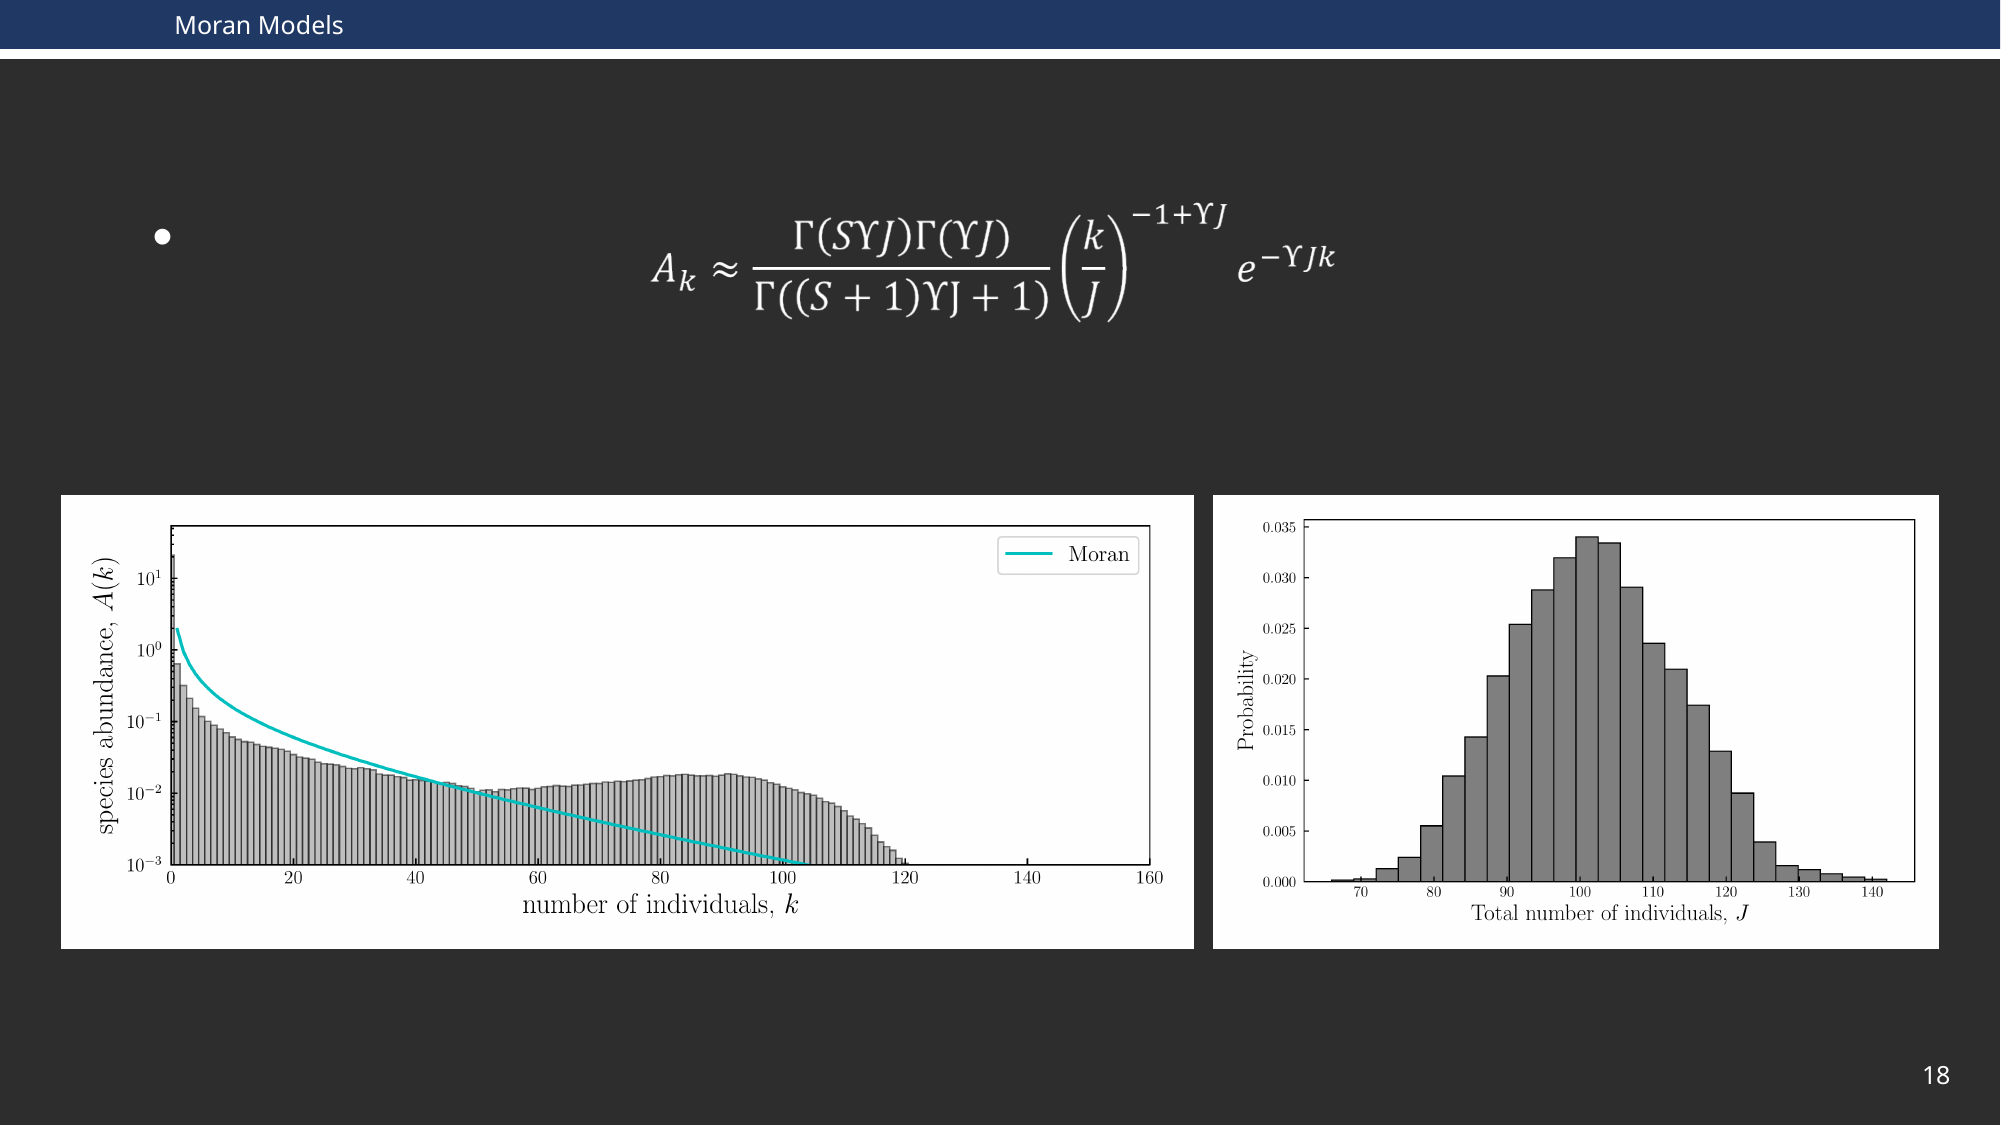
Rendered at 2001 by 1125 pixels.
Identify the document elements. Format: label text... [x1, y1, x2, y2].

footer Moran Models [0, 0, 519, 51]
list [137, 200, 1863, 345]
picture [61, 495, 1194, 949]
picture [1213, 495, 1939, 949]
slide_number <number> [1515, 1046, 1966, 1107]
